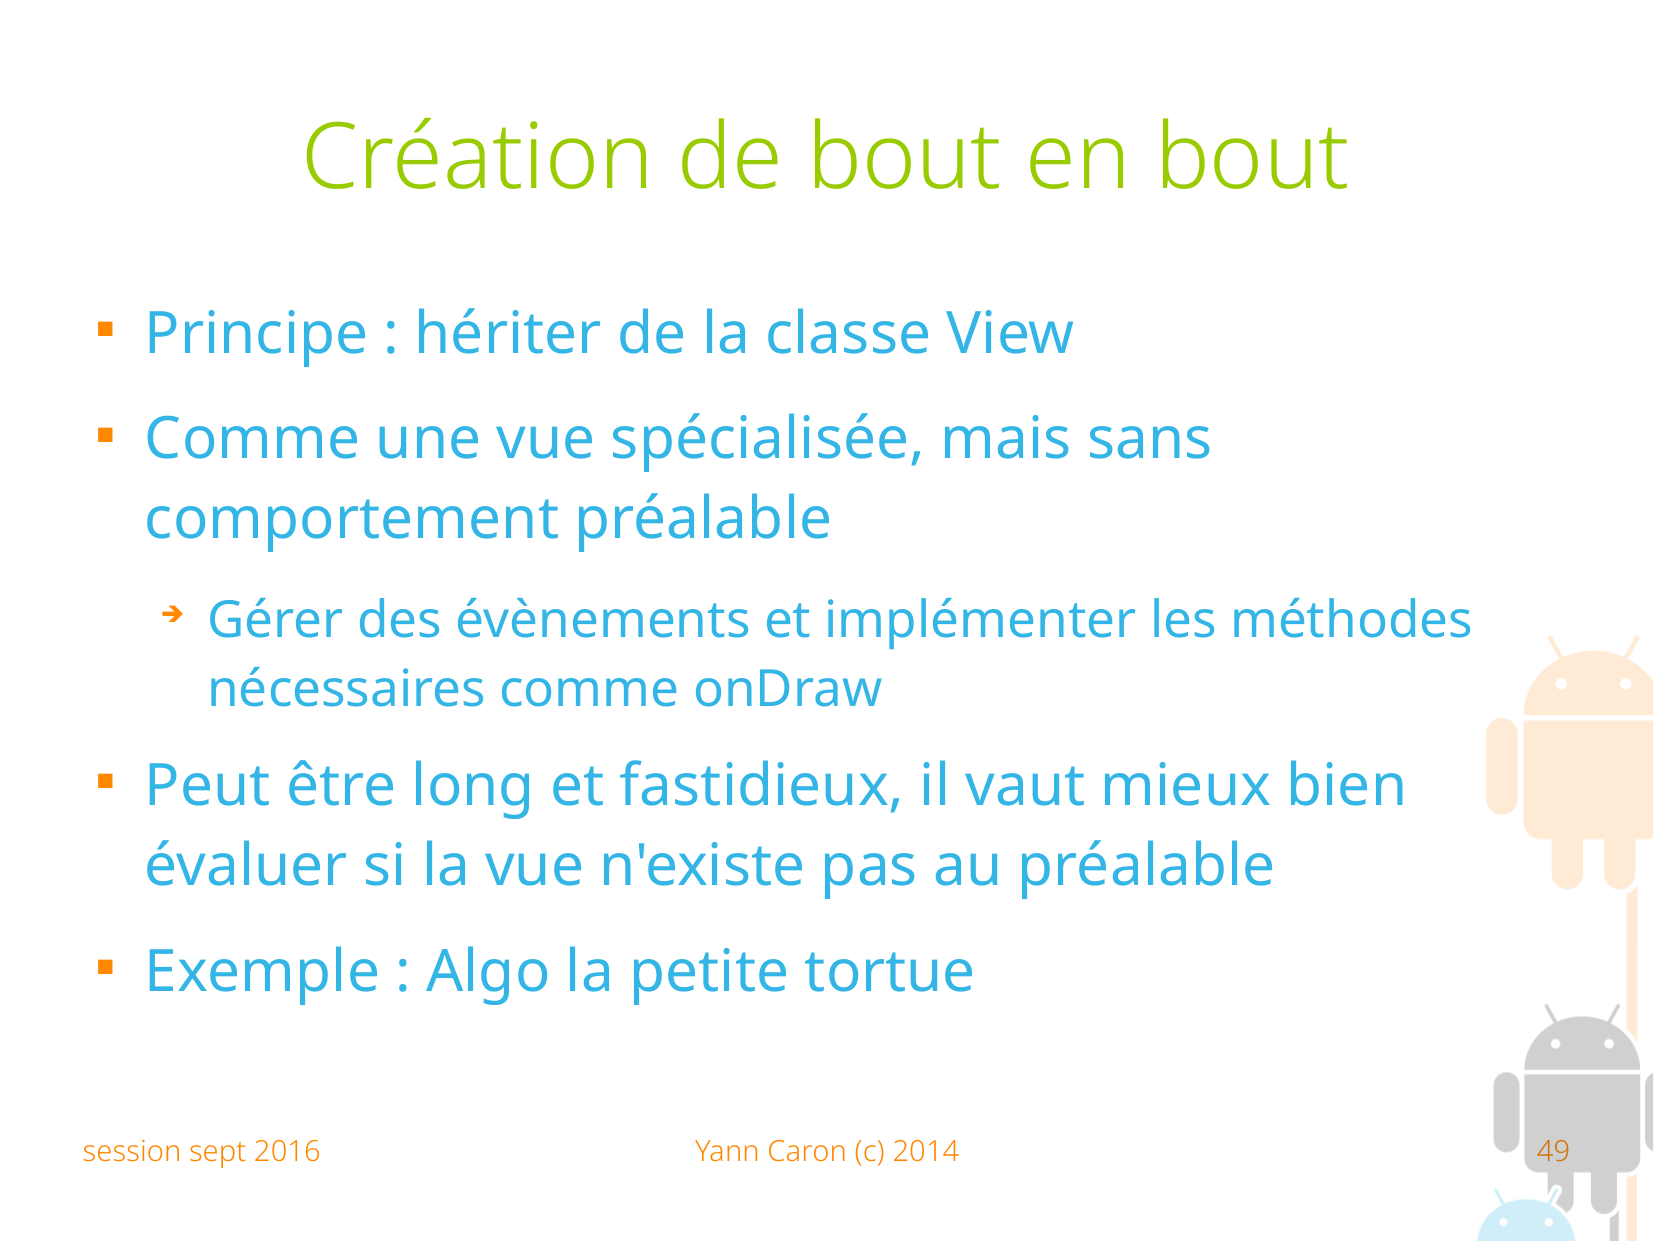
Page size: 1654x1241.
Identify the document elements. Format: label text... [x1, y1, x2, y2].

title Création de bout en bout [82, 49, 1571, 257]
list Principe : hériter de la classe View Comme une vue spécialisée, mais sans comportement préalable Gérer des évènements et implémenter les méthodes nécessaires comme onDraw Peut être long et fastidieux, il vaut mieux bien évaluer si la vue n'existe pas au préalable Exemple : Algo la petite tortue [82, 290, 1571, 1010]
picture [240, 423, 1654, 1241]
